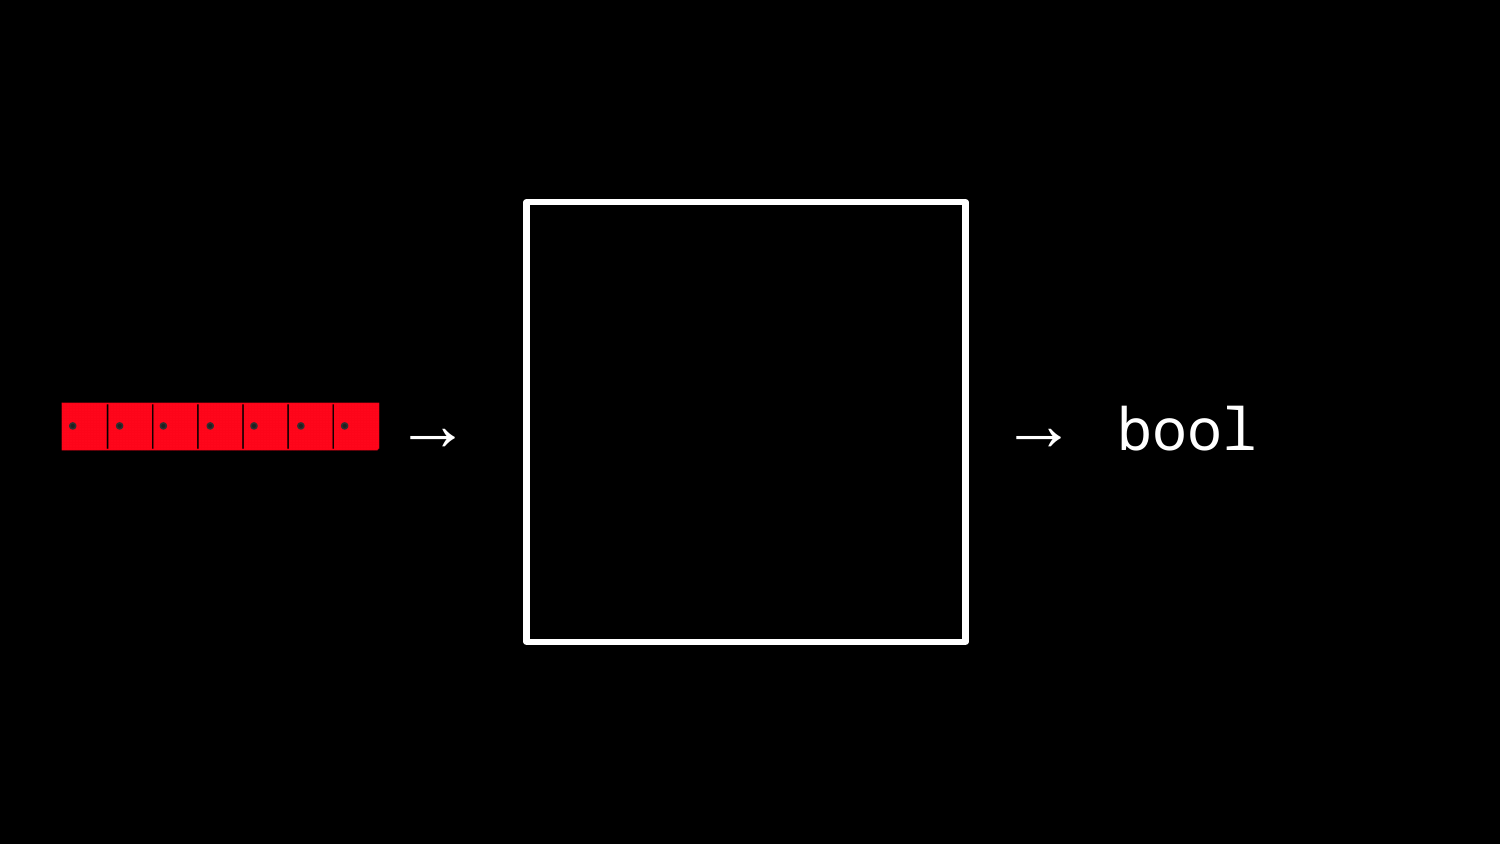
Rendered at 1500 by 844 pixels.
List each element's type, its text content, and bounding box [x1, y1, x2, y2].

text_box → [210, 360, 527, 484]
text_box [160, 422, 167, 429]
picture [58, 399, 210, 452]
text_box [69, 422, 76, 429]
text_box [116, 422, 123, 429]
text_box [251, 422, 257, 429]
text_box [297, 422, 304, 429]
text_box [207, 422, 214, 429]
text_box → bool [965, 360, 1330, 484]
text_box [341, 422, 348, 429]
